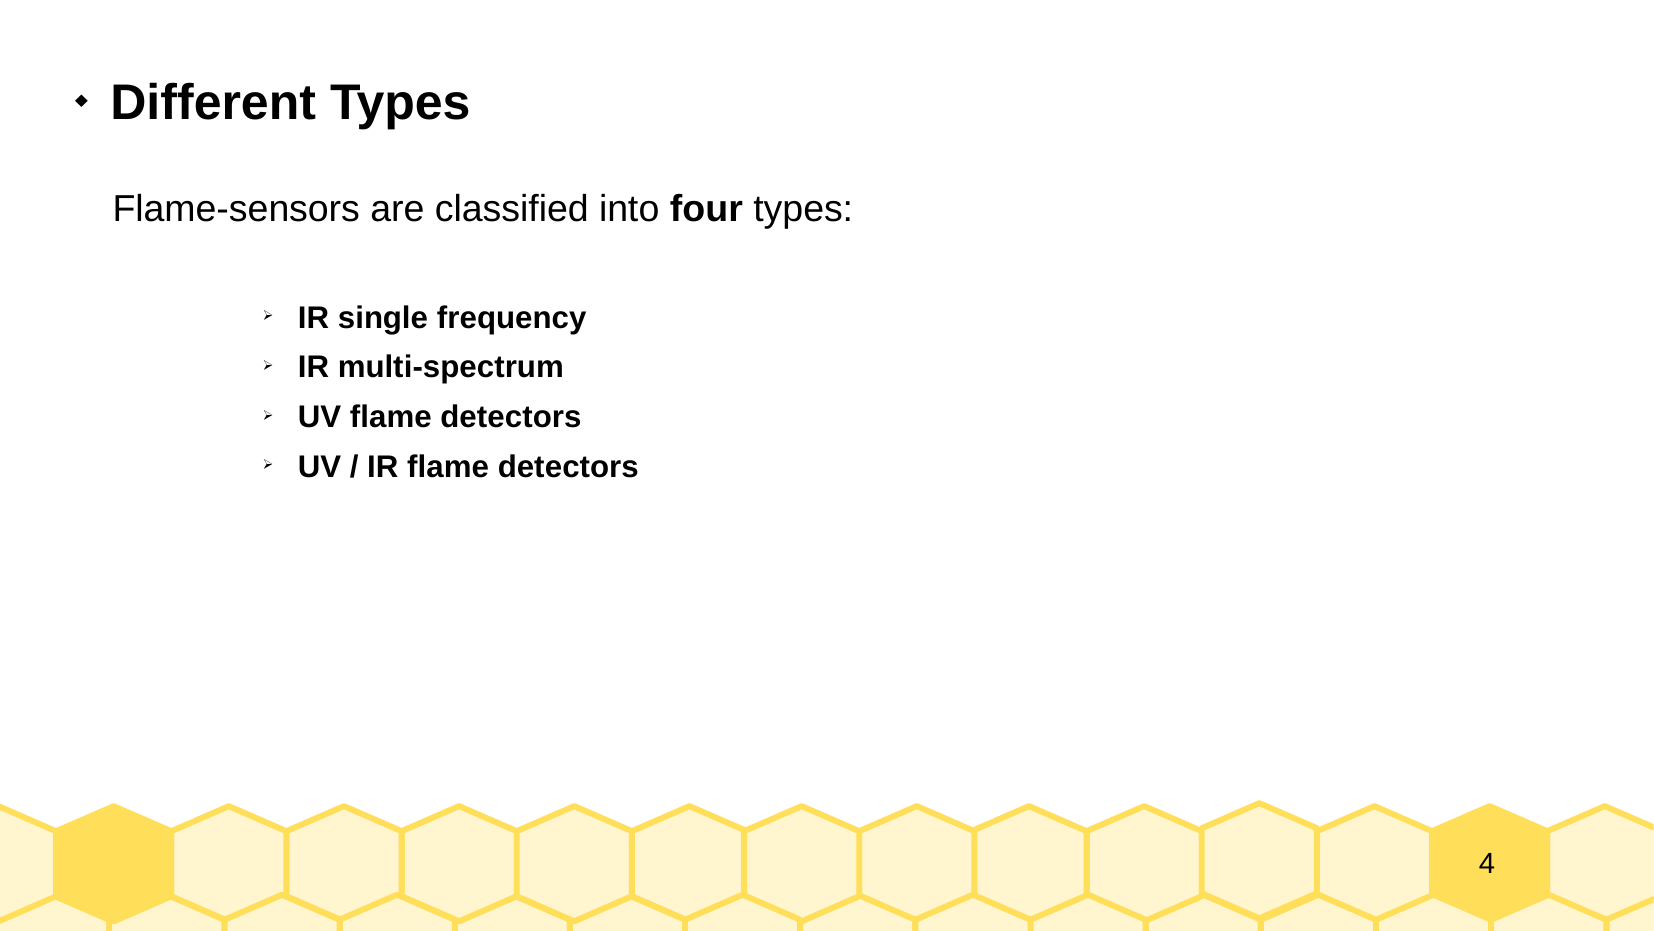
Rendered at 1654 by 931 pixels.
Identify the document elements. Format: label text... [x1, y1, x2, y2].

title Different Types [75, 74, 1564, 151]
subtitle IR single frequency IR multi-spectrum UV flame detectors UV / IR flame detectors [262, 300, 1155, 638]
title Flame-sensors are classified into four types: [112, 187, 1601, 263]
